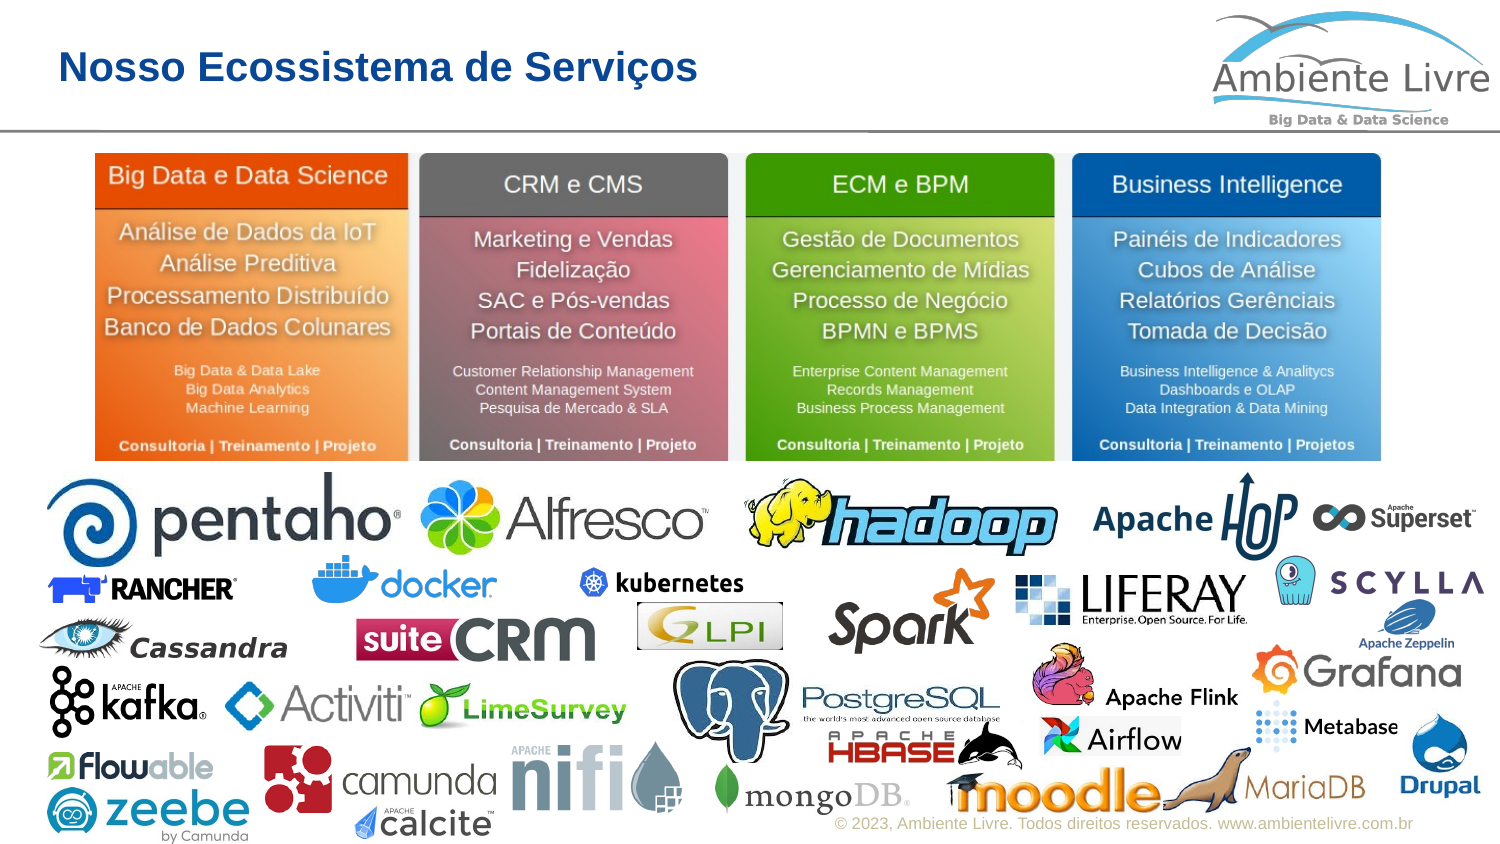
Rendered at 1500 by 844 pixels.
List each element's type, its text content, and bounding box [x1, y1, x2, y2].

picture [47, 574, 237, 603]
picture [47, 787, 249, 844]
picture [229, 804, 244, 810]
picture [1212, 11, 1489, 127]
picture [47, 472, 709, 603]
picture [95, 153, 1382, 461]
picture [1311, 501, 1477, 532]
picture [224, 469, 1488, 839]
picture [354, 617, 596, 662]
picture [578, 566, 744, 597]
picture [47, 752, 213, 780]
picture [744, 478, 1058, 556]
picture [826, 566, 996, 655]
title Nosso Ecossistema de Serviços [43, 8, 1127, 129]
picture [637, 602, 783, 650]
picture [35, 614, 303, 745]
picture [47, 787, 71, 811]
